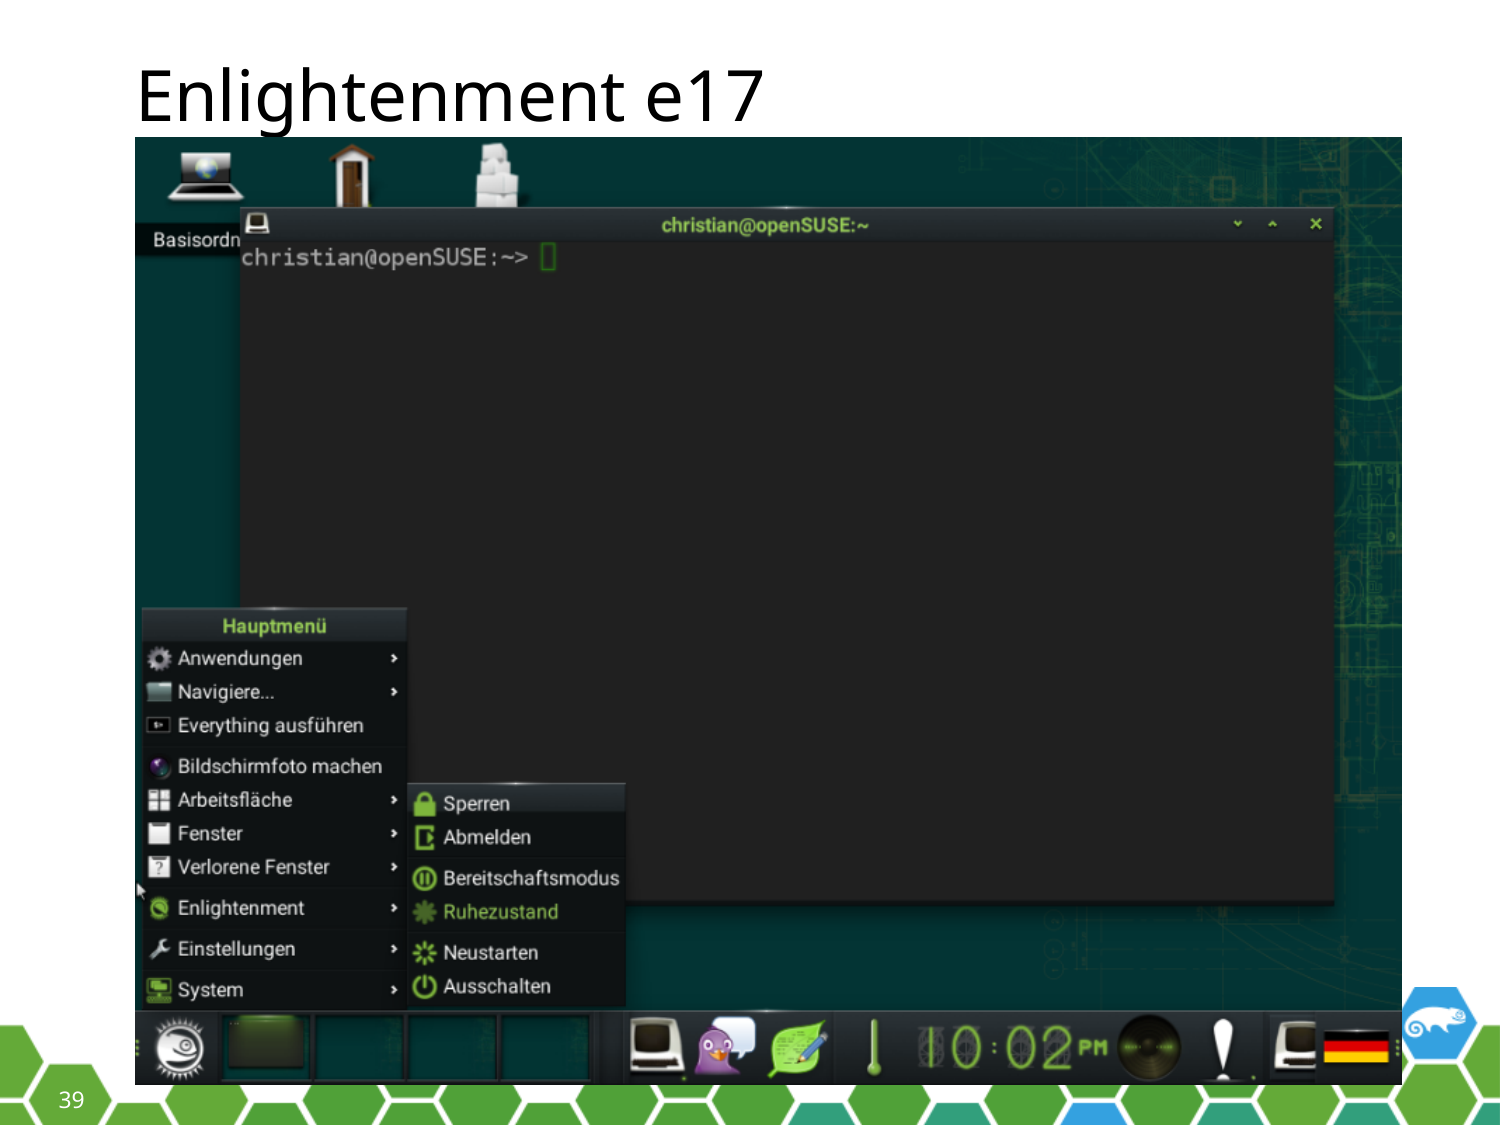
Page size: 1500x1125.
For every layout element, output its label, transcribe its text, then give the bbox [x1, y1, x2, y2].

title Enlightenment e17 [135, 12, 1372, 137]
picture [0, 137, 1500, 1125]
